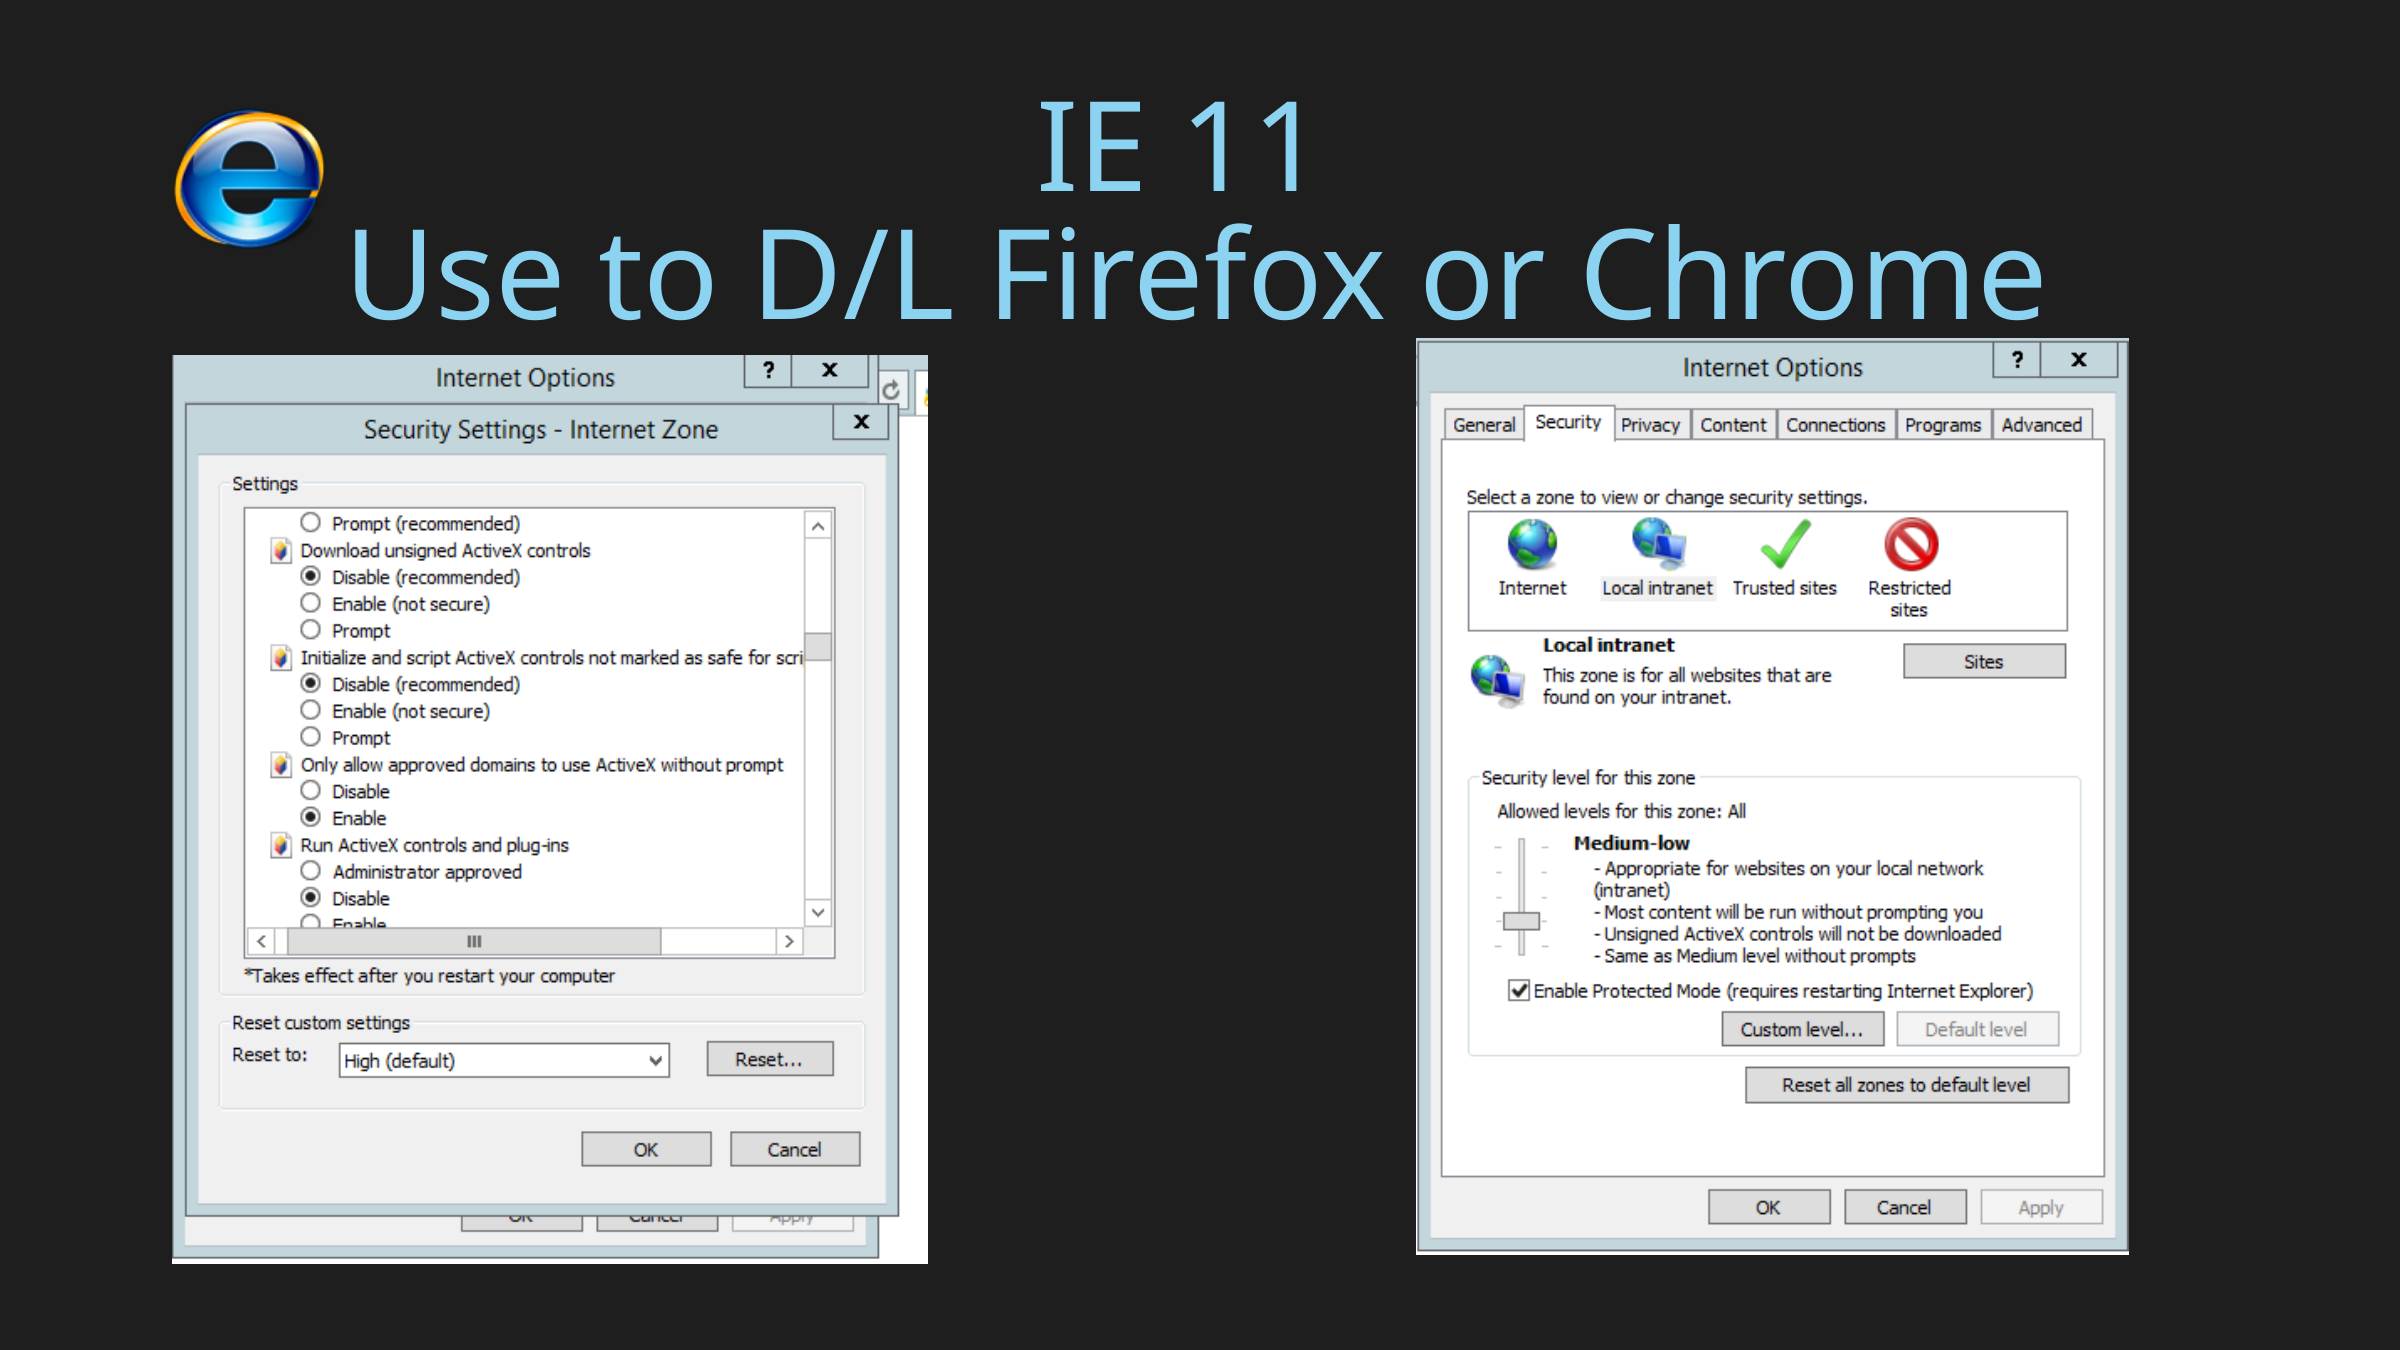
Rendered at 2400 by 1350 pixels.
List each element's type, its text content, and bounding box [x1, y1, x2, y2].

picture [1416, 338, 2129, 1255]
picture [173, 102, 327, 257]
picture [172, 355, 928, 1264]
text_box IE 11 Use to D/L Firefox or Chrome [295, 89, 2098, 345]
